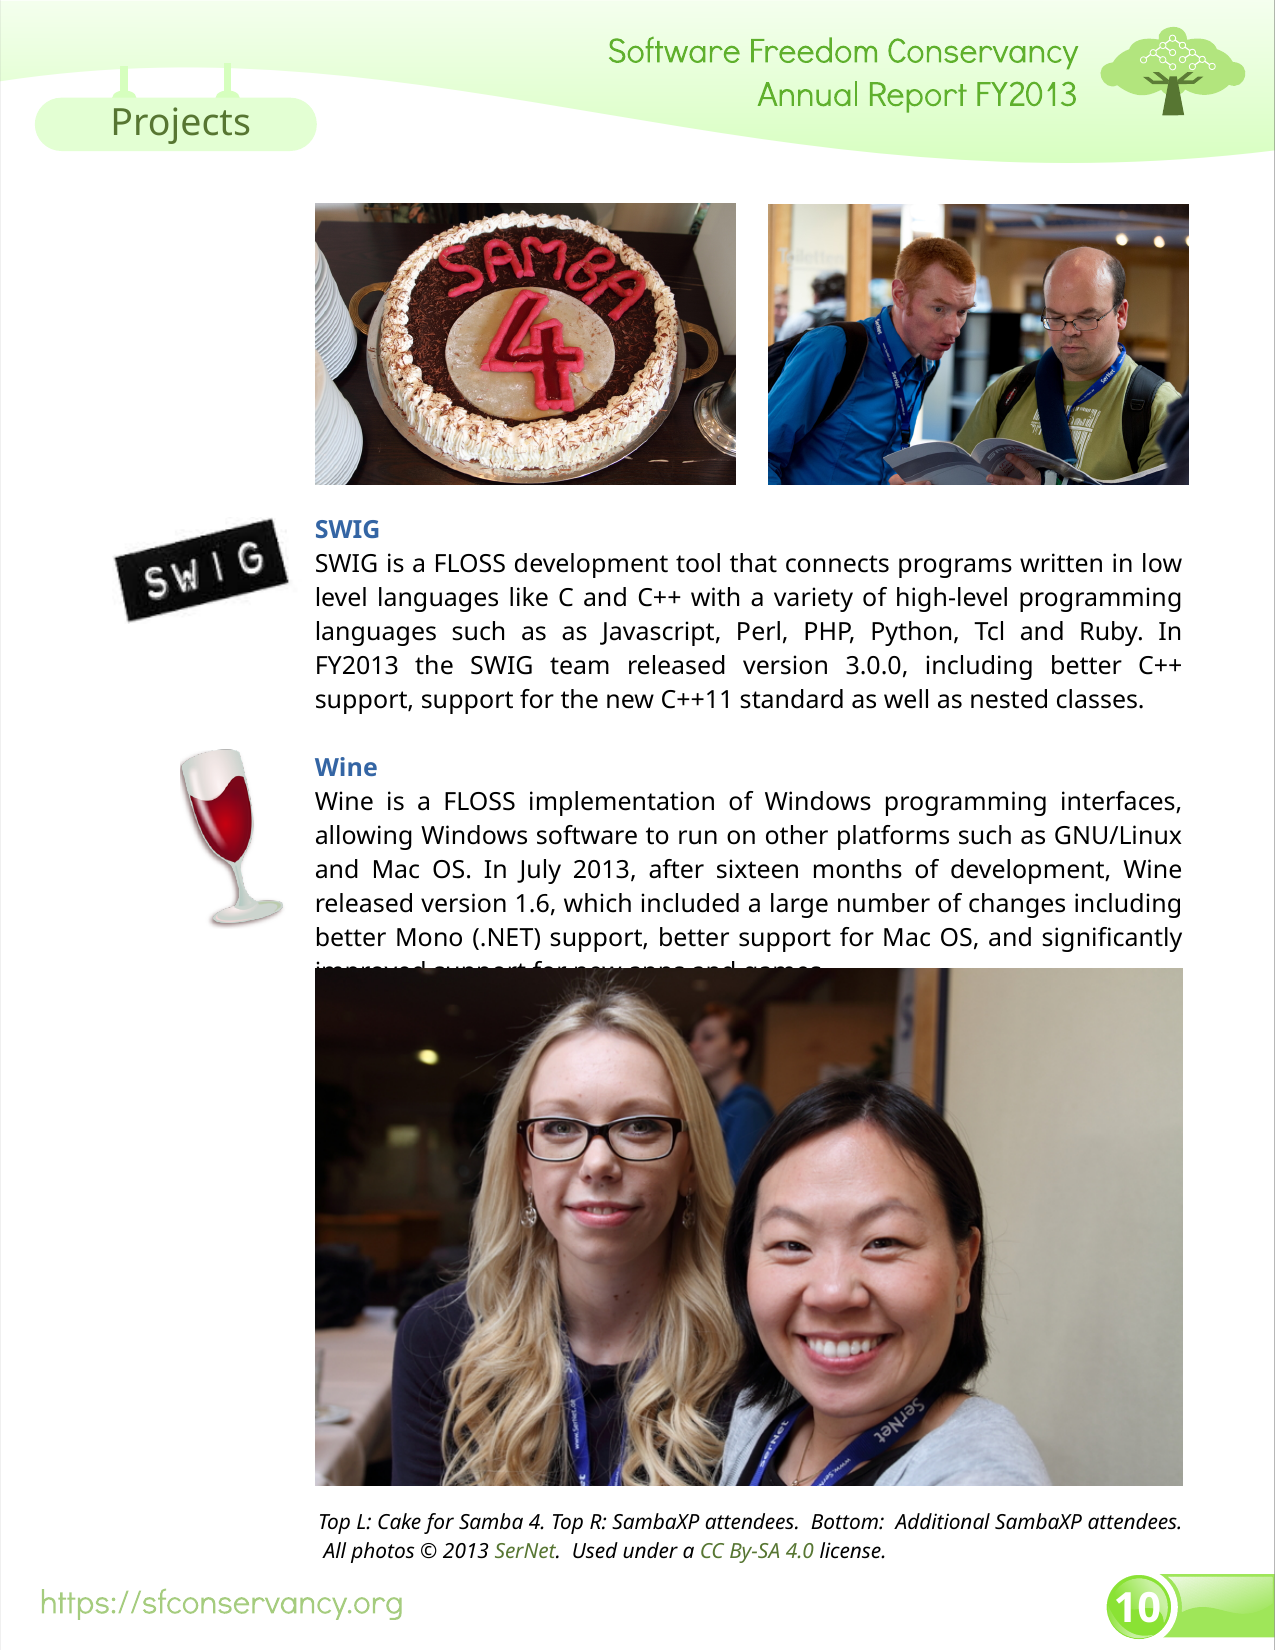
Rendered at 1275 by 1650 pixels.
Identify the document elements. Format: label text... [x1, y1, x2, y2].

text_box SWIG SWIG is a FLOSS development tool that connects programs written in low level languages like C and C++ with a variety of high-level programming languages such as as Javascript, Perl, PHP, Python, Tcl and Ruby. In FY2013 the SWIG team released version 3.0.0, including better C++ support, support for the new C++11 standard as well as nested classes. Wine Wine is a FLOSS implementation of Windows programming interfaces, allowing Windows software to run on other platforms such as GNU/Linux and Mac OS. In July 2013, after sixteen months of development, Wine released version 1.6, which included a large number of changes including better Mono (.NET) support, better support for Mac OS, and significantly improved support for new apps and games. [300, 503, 1201, 1014]
picture [315, 203, 736, 485]
text_box Top L: Cake for Samba 4. Top R: SambaXP attendees. Bottom: Additional SambaXP attendees. All photos © 2013 SerNet. Used under a CC By-SA 4.0 license. [303, 1500, 1198, 1570]
picture [315, 968, 1183, 1486]
text_box Projects [95, 87, 255, 152]
picture [100, 517, 309, 624]
picture [768, 204, 1189, 485]
picture [180, 748, 295, 929]
